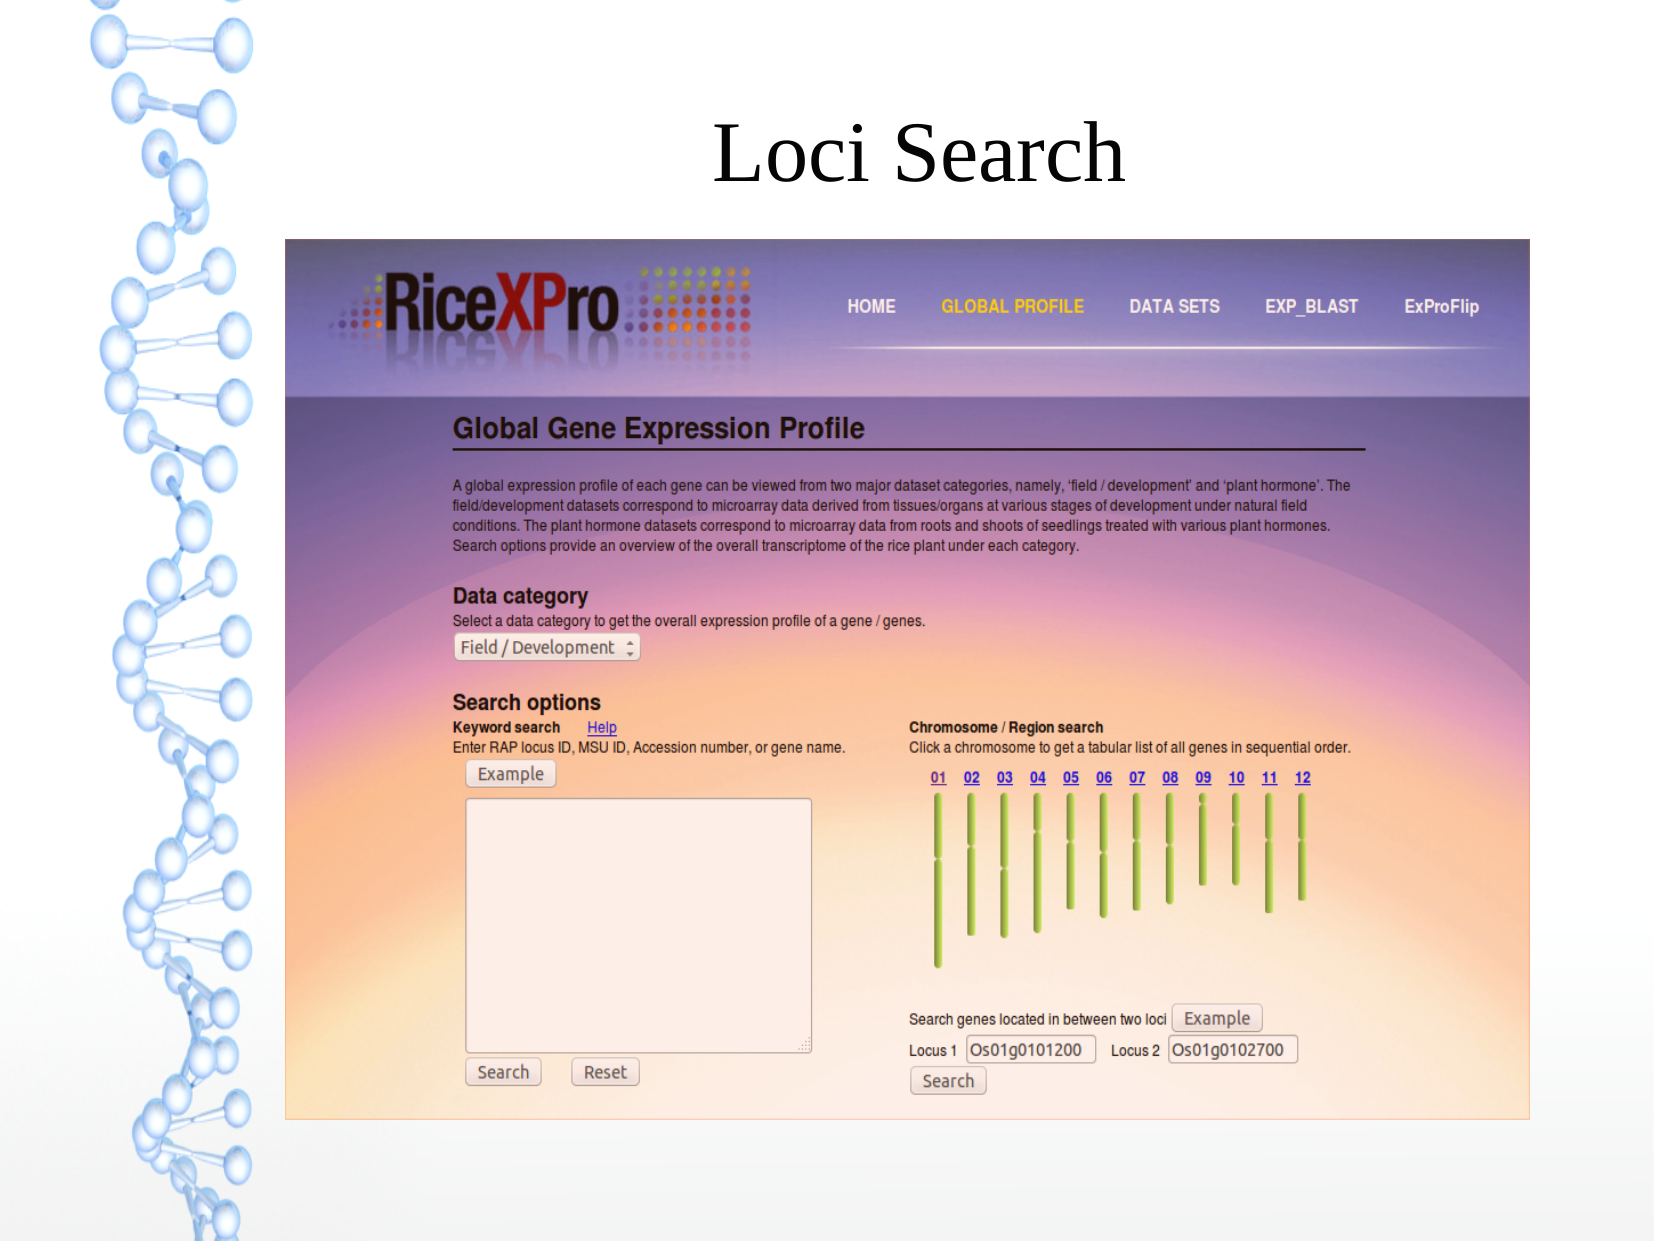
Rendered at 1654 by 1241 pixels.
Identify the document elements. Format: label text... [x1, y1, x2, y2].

title Loci Search [269, 49, 1571, 257]
picture [0, 0, 1654, 1241]
